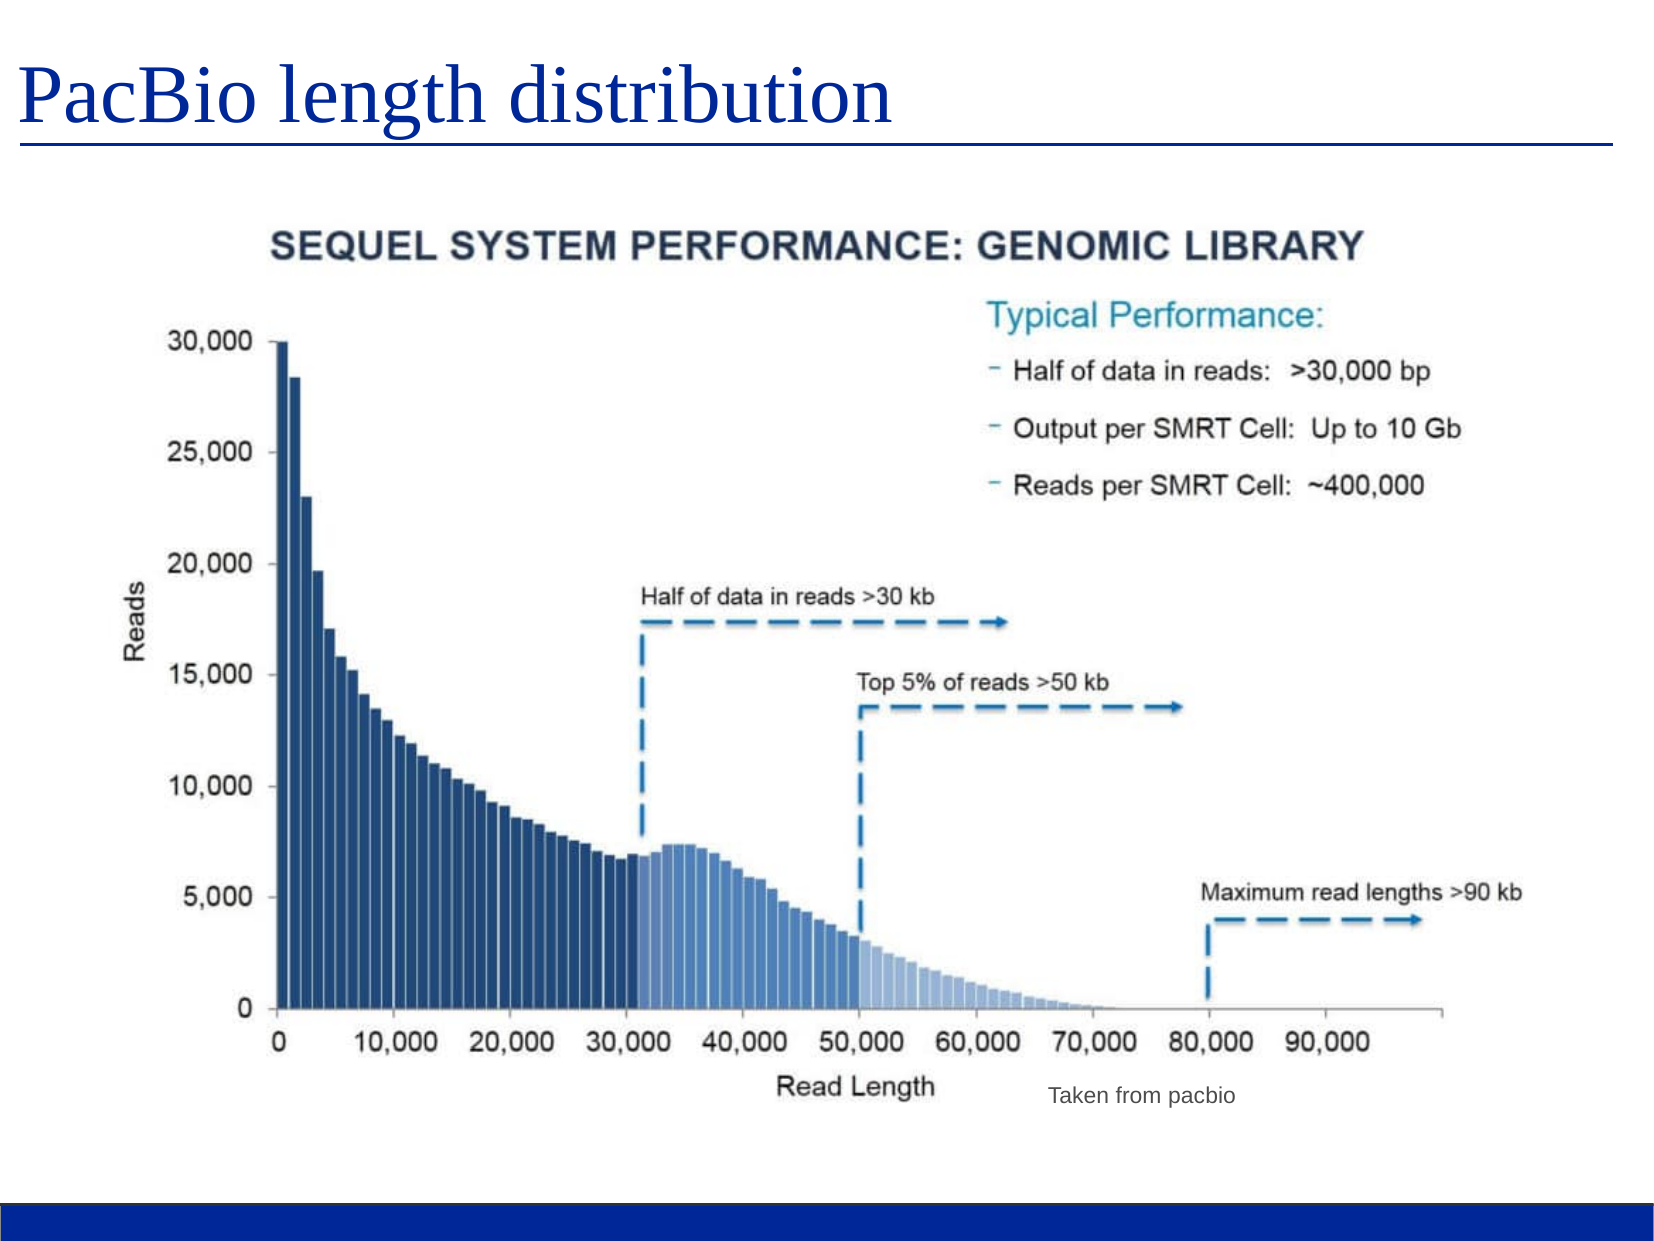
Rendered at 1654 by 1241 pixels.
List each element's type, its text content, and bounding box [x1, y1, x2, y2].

text_box Taken from pacbio [1032, 1075, 1442, 1122]
picture [108, 208, 1557, 1120]
title PacBio length distribution [17, 0, 1589, 198]
